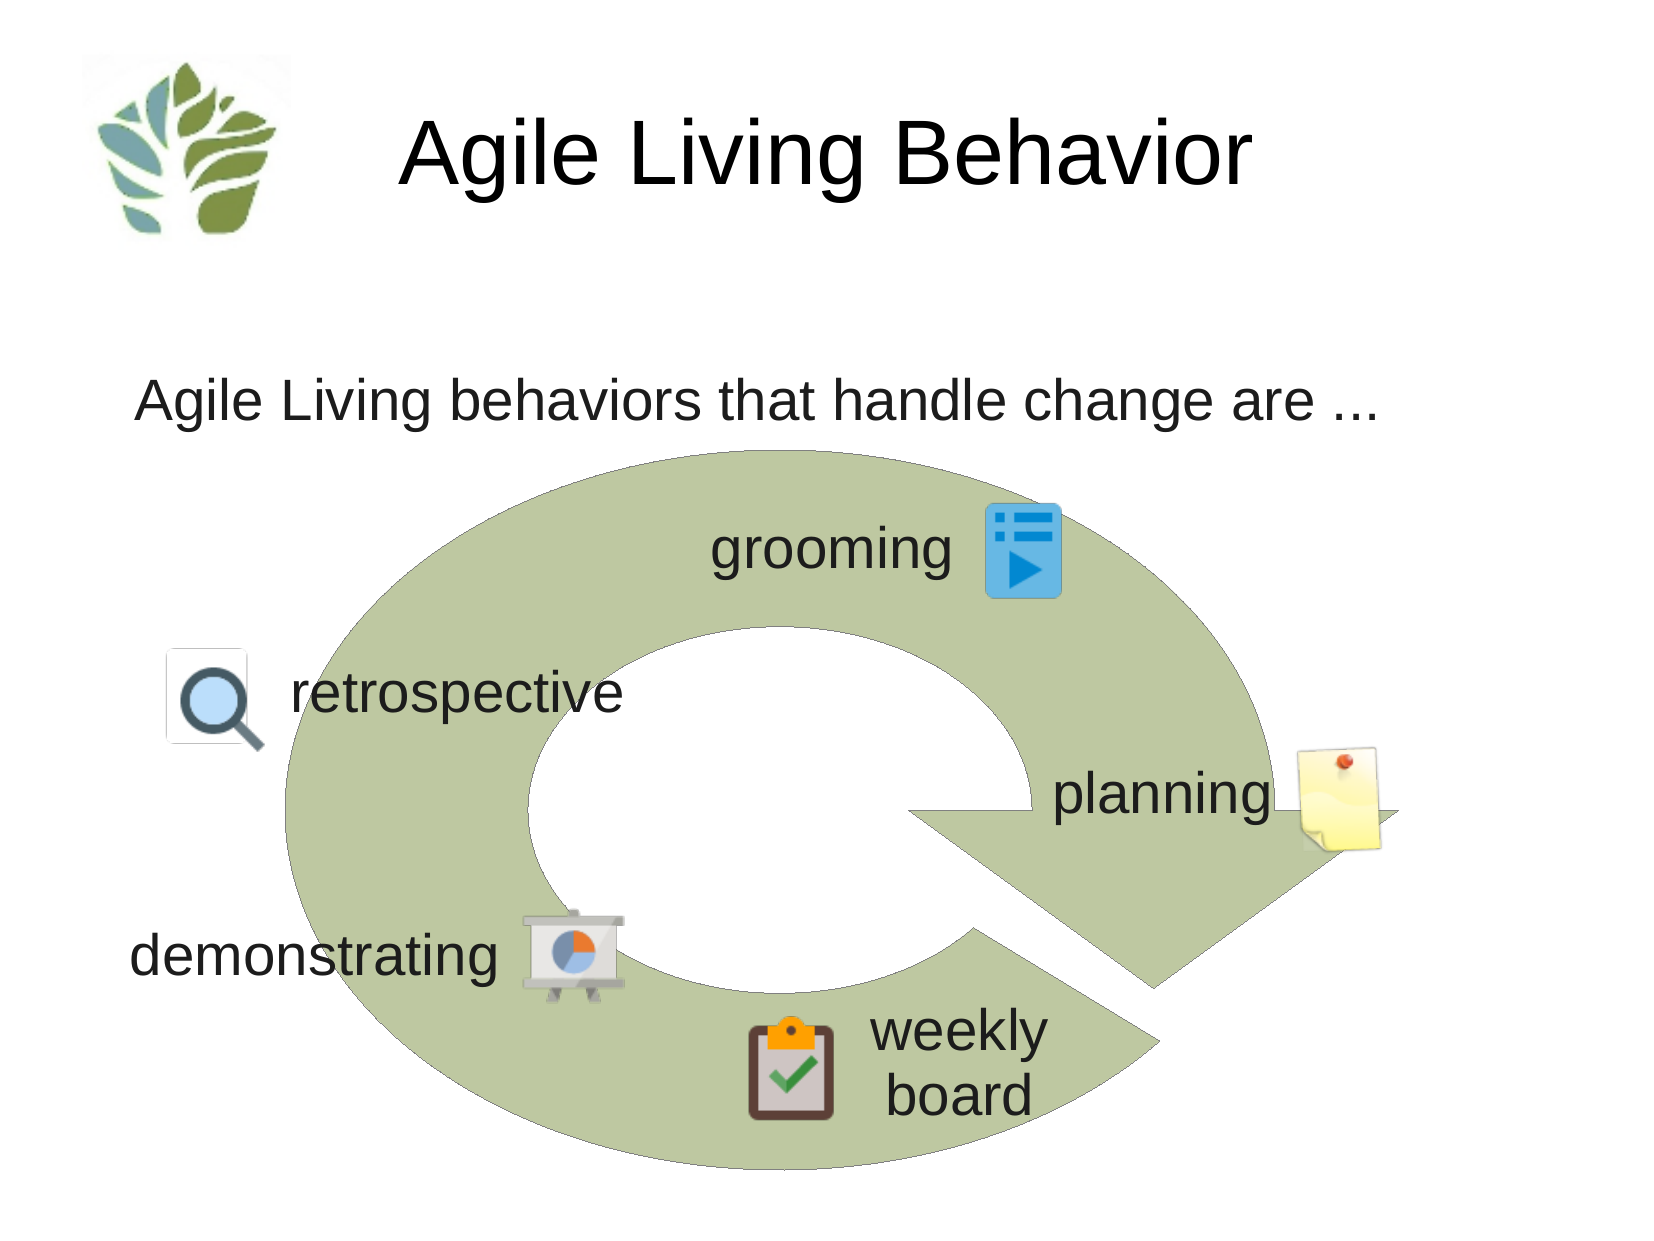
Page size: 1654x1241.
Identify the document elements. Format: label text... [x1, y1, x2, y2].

picture [1282, 742, 1396, 856]
text_box [827, 927, 1077, 990]
text_box grooming [652, 508, 967, 588]
text_box [335, 450, 1269, 752]
text_box retrospective [271, 652, 646, 733]
text_box planning [982, 752, 1282, 833]
text_box [355, 957, 993, 1171]
title Agile Living Behavior [291, 49, 1571, 257]
text_box [285, 733, 560, 915]
text_box [908, 810, 1336, 989]
text_box [1111, 1011, 1160, 1078]
picture [82, 49, 291, 258]
text_box Agile Living behaviors that handle change are ... [120, 360, 1516, 440]
text_box weekly board [810, 990, 1111, 1135]
picture [517, 899, 631, 1013]
picture [735, 1012, 848, 1126]
text_box demonstrating [112, 915, 517, 995]
picture [967, 494, 1081, 608]
picture [157, 644, 271, 758]
